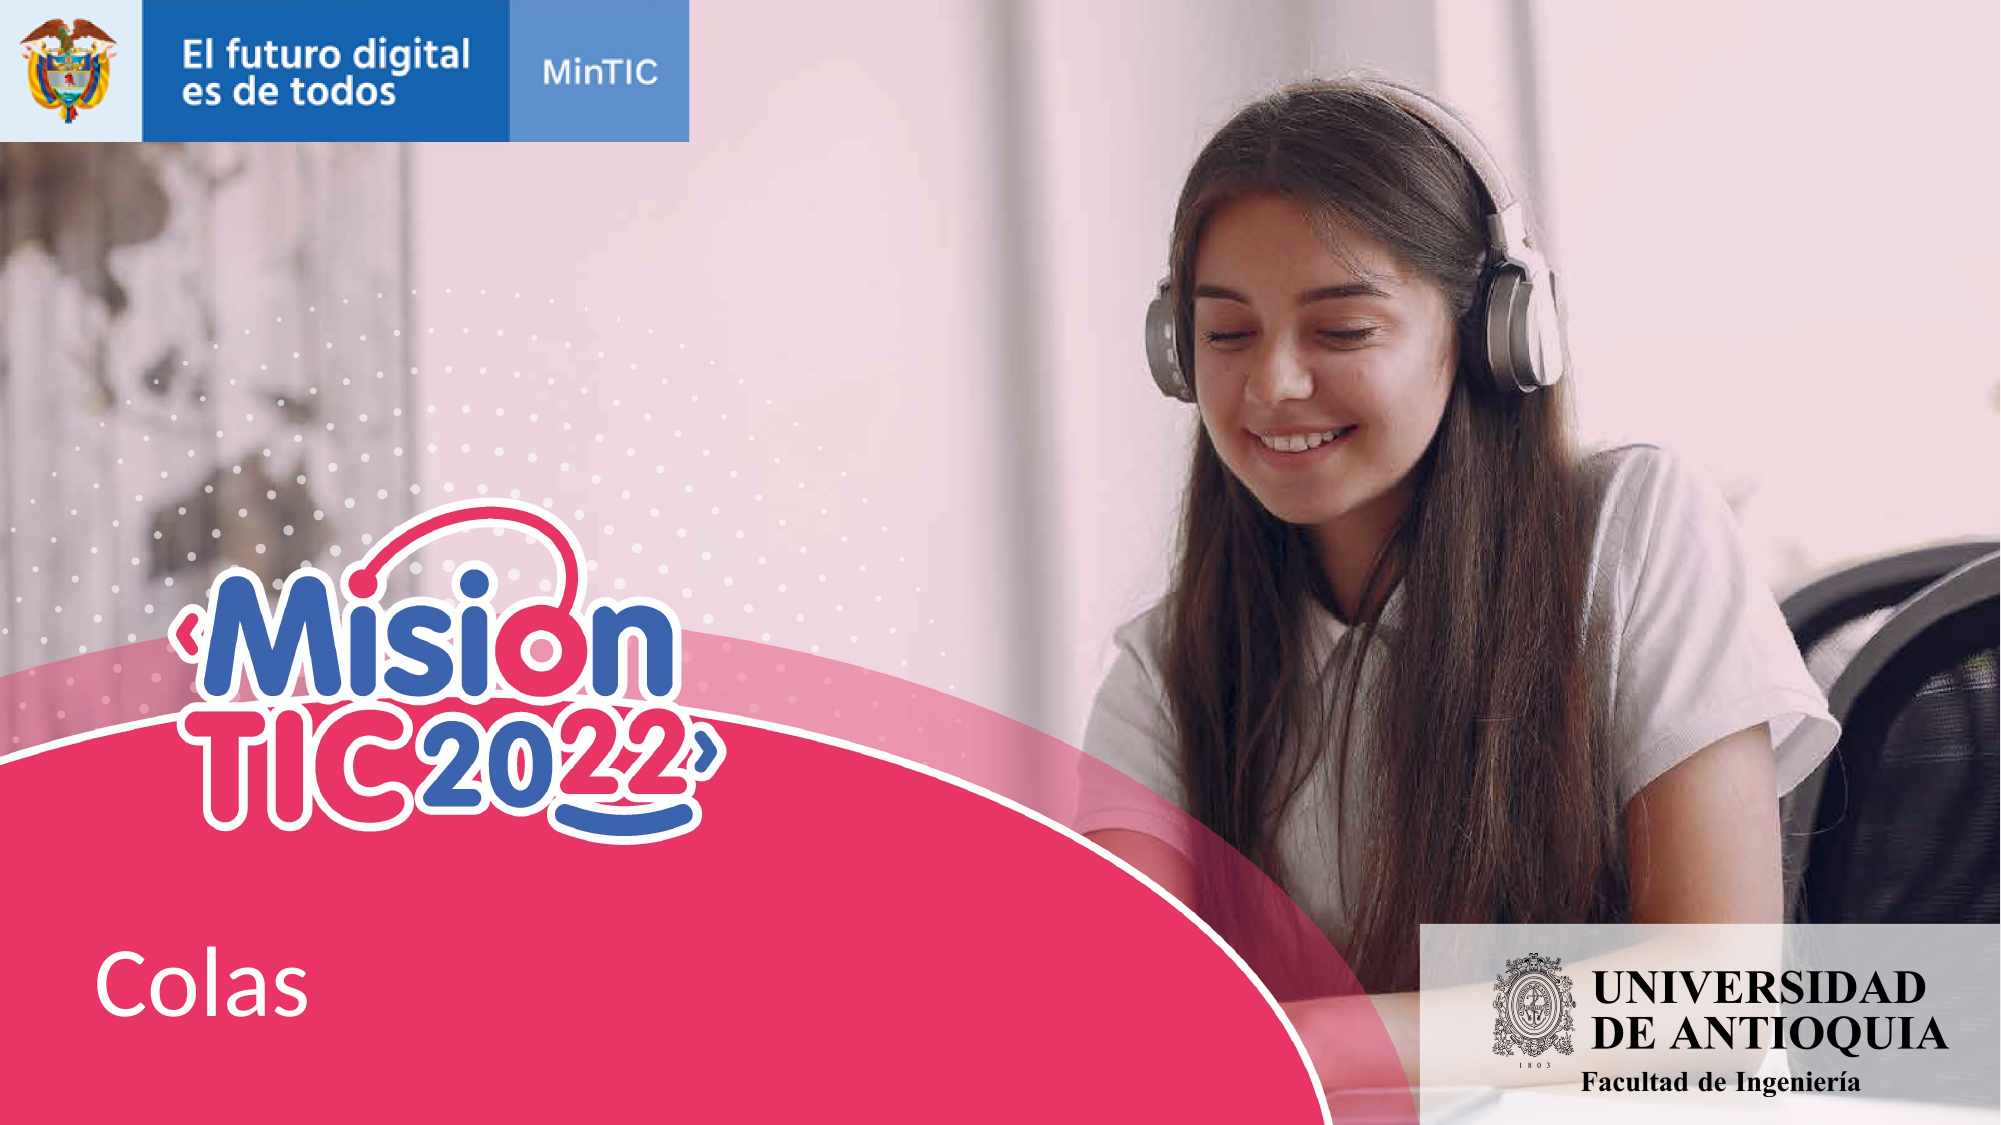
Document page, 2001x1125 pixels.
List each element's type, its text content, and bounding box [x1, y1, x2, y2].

picture [1421, 925, 2001, 1125]
title Colas [79, 922, 926, 1042]
picture [0, 0, 2001, 1125]
